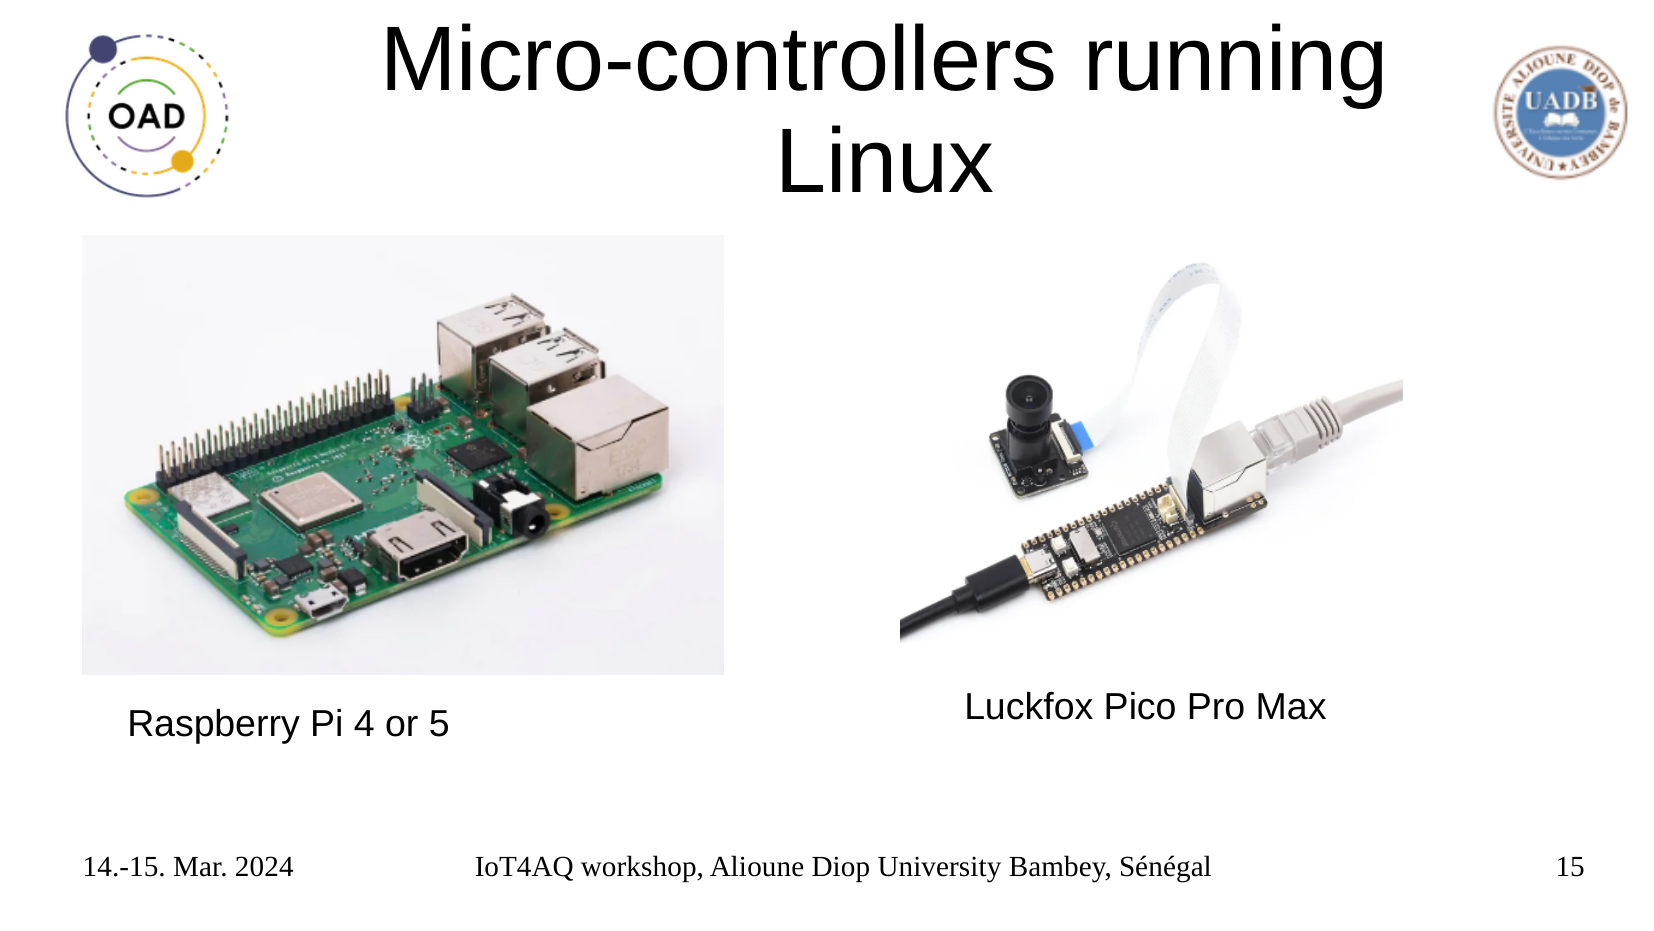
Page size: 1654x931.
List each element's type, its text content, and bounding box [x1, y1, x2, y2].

picture [900, 262, 1403, 643]
title Micro-controllers running Linux [301, 7, 1469, 213]
text_box Raspberry Pi 4 or 5 [112, 694, 465, 752]
picture [25, 20, 263, 218]
picture [82, 235, 724, 676]
picture [1482, 37, 1641, 188]
text_box Luckfox Pico Pro Max [949, 678, 1342, 736]
